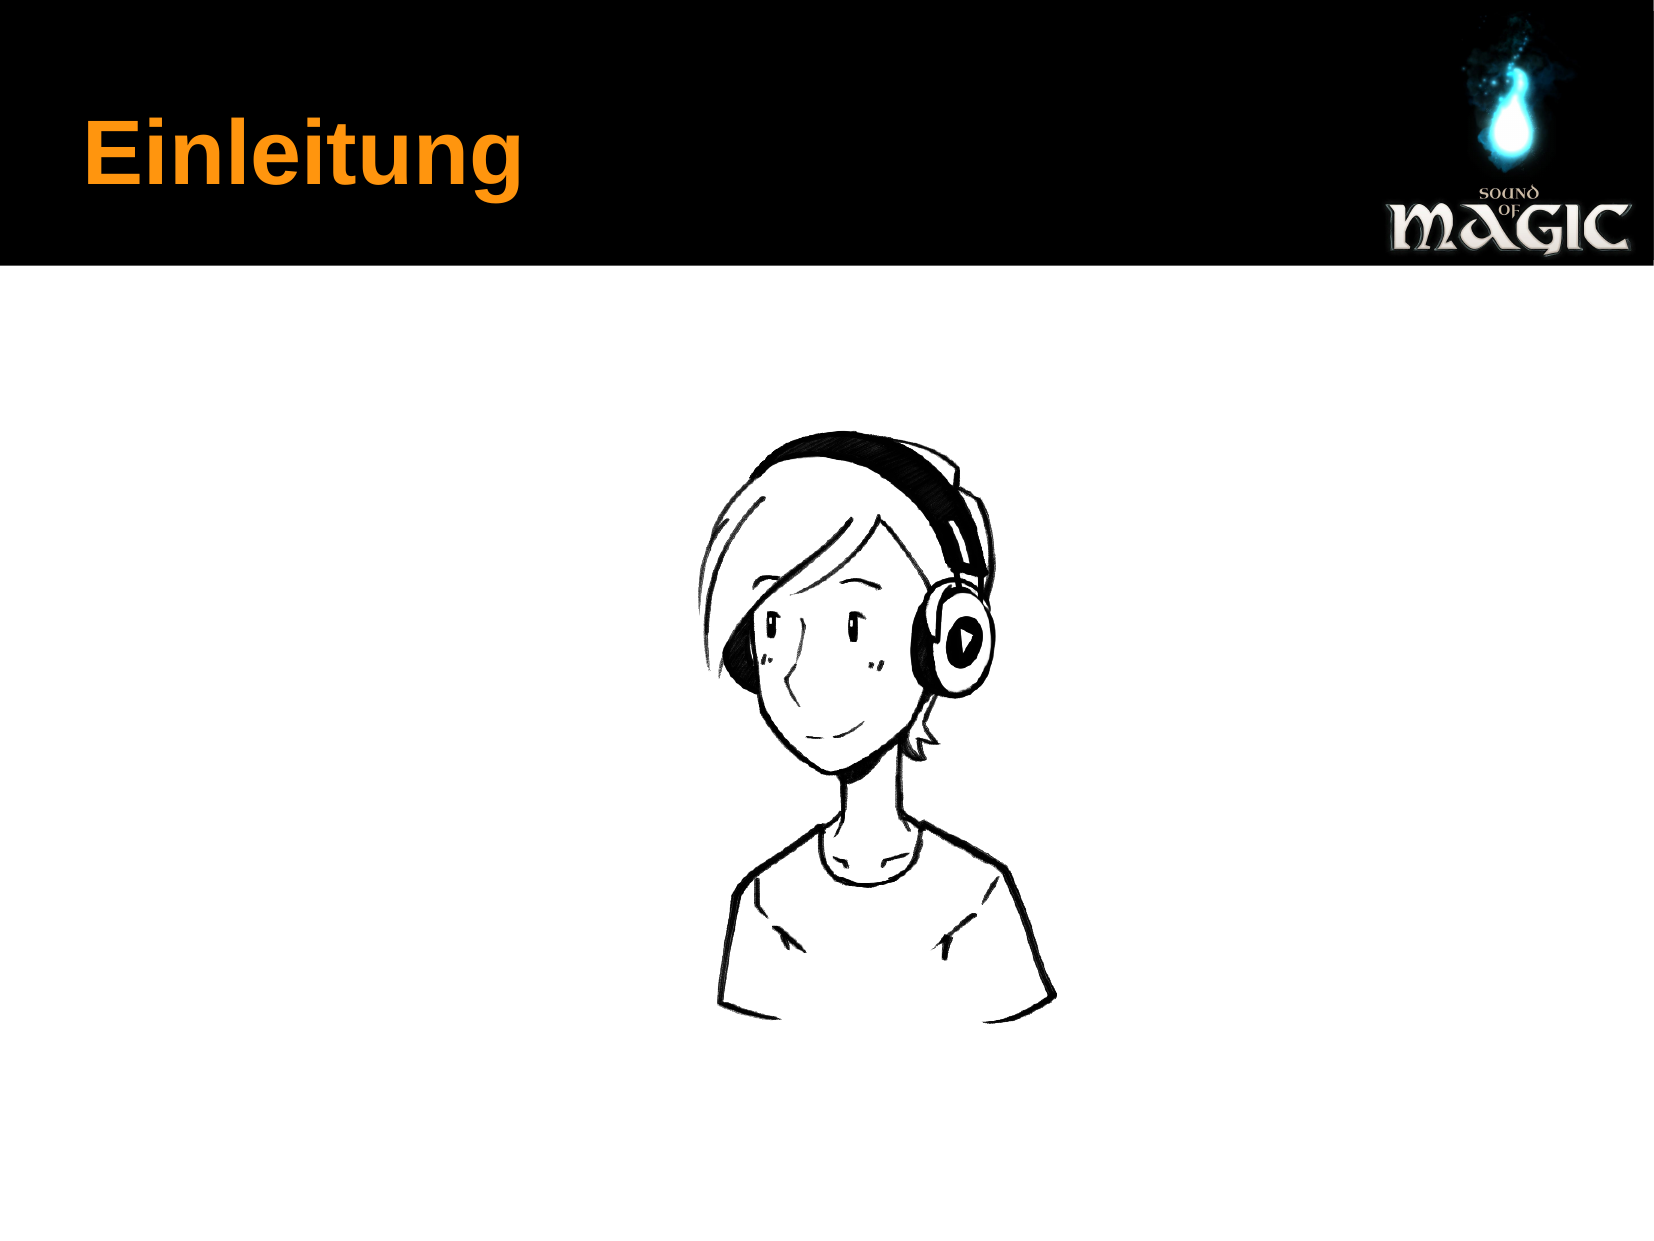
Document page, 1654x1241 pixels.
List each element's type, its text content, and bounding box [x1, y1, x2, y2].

picture [1364, 11, 1654, 260]
picture [590, 346, 1093, 1088]
title Einleitung [82, 49, 1571, 257]
